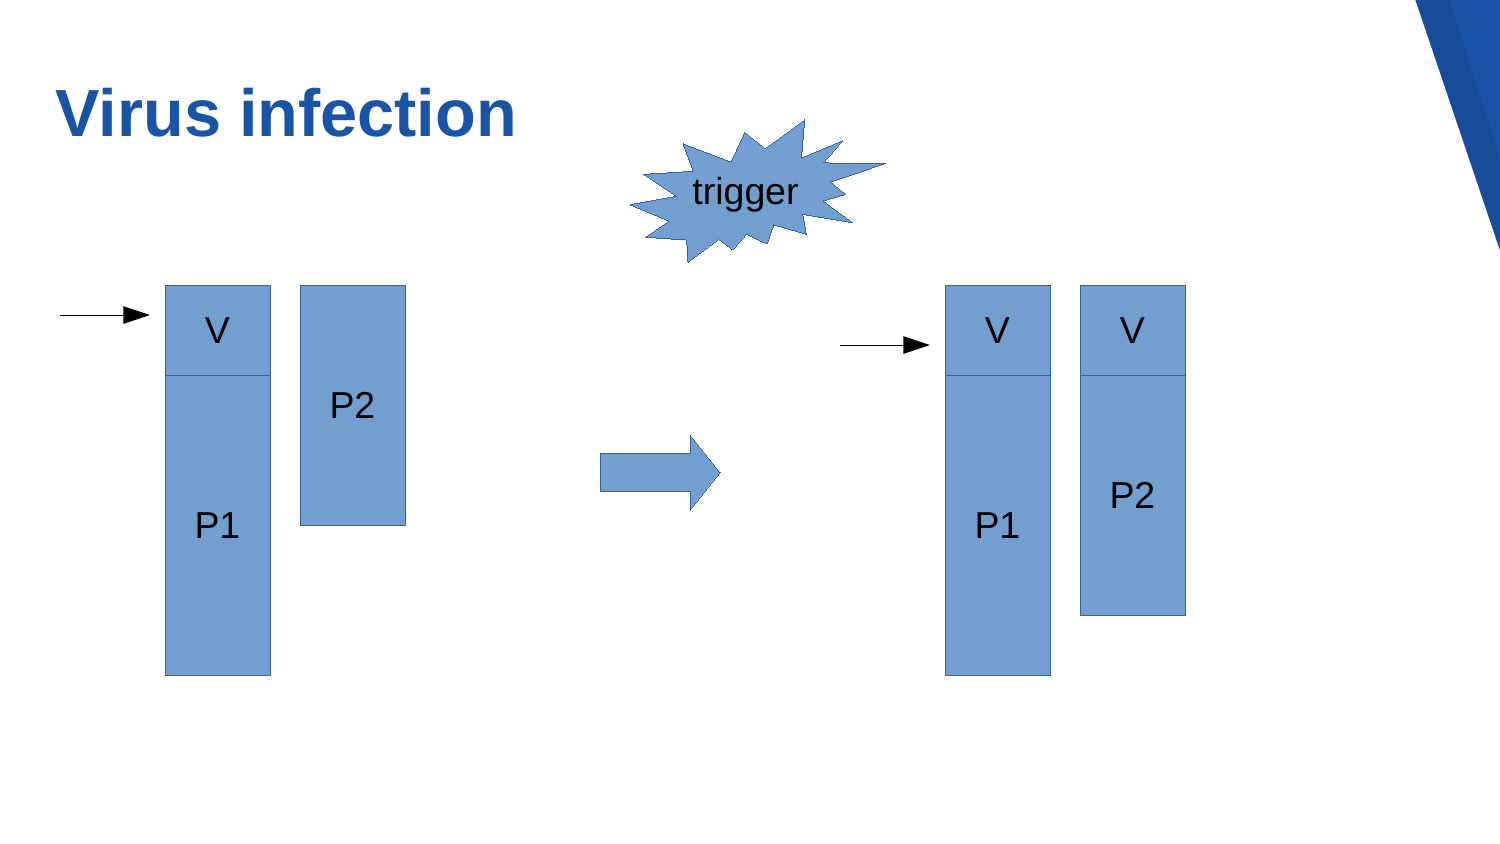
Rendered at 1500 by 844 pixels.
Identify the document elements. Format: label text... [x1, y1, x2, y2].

text_box [600, 435, 721, 511]
text_box V [945, 285, 1051, 376]
text_box trigger [630, 119, 886, 263]
text_box V [165, 285, 271, 376]
title Virus infection [40, 97, 1231, 166]
text_box P1 [945, 376, 1051, 676]
text_box P2 [1080, 376, 1186, 616]
text_box V [1080, 285, 1186, 376]
text_box P1 [165, 376, 271, 676]
text_box P2 [300, 285, 406, 526]
